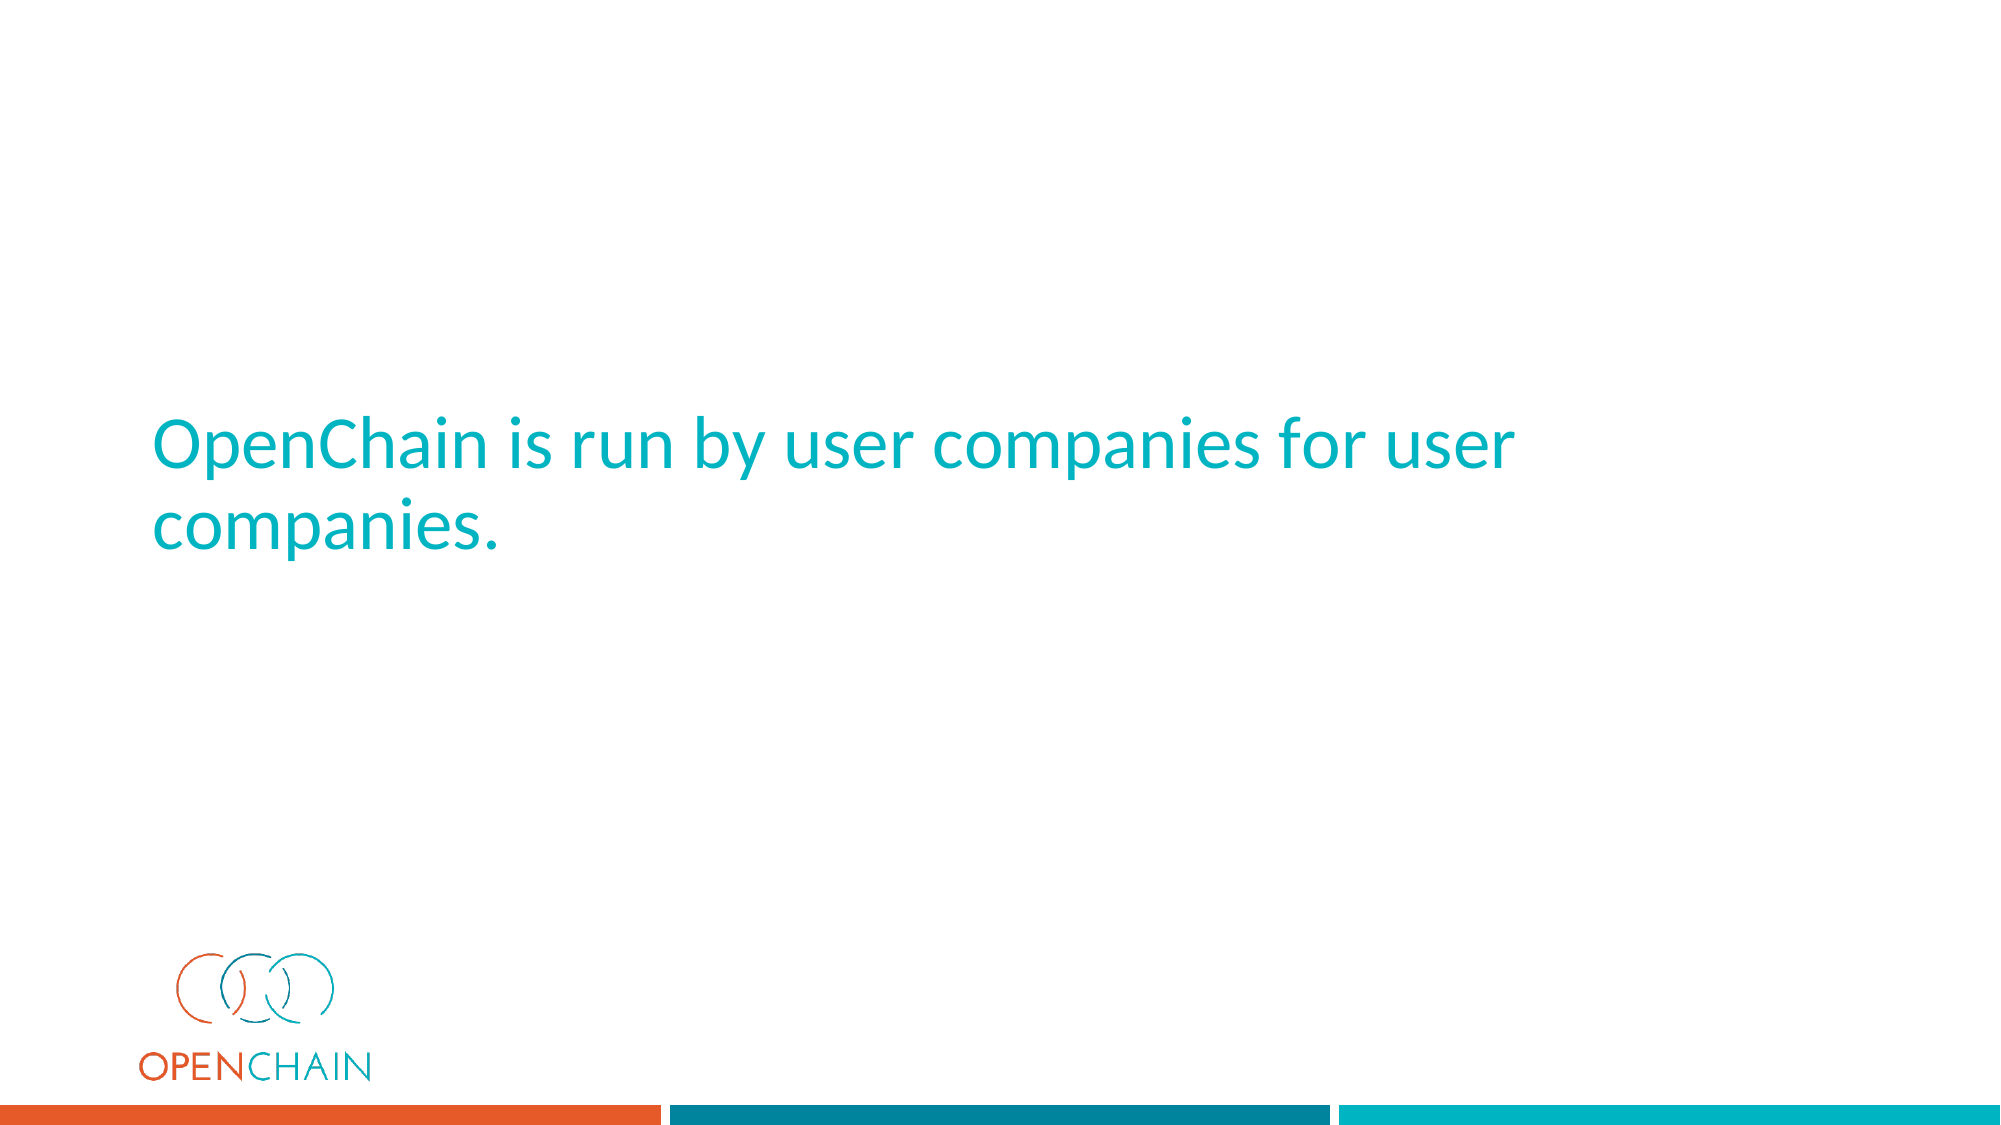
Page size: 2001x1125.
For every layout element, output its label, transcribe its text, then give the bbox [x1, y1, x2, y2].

title OpenChain is run by user companies for user companies. [137, 376, 1863, 594]
